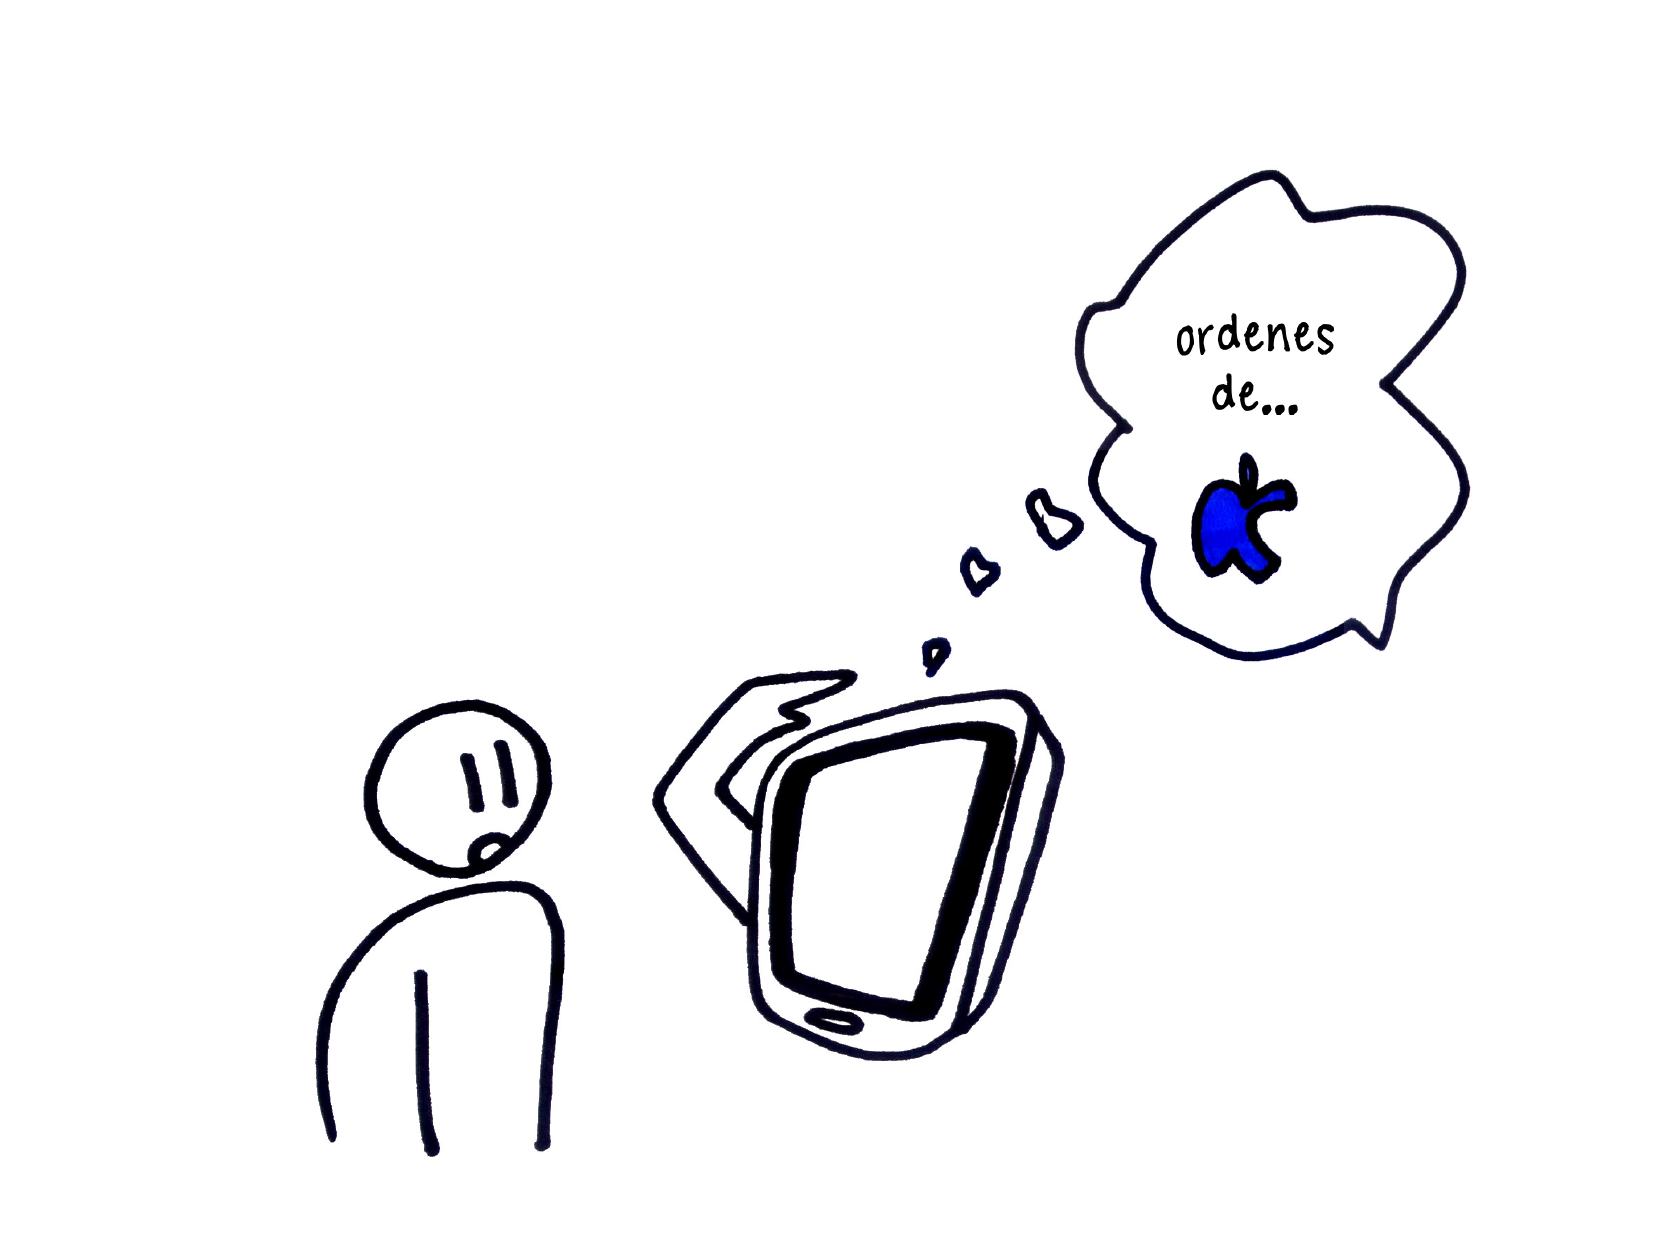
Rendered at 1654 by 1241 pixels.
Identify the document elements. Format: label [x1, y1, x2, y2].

picture [179, 129, 1538, 1177]
